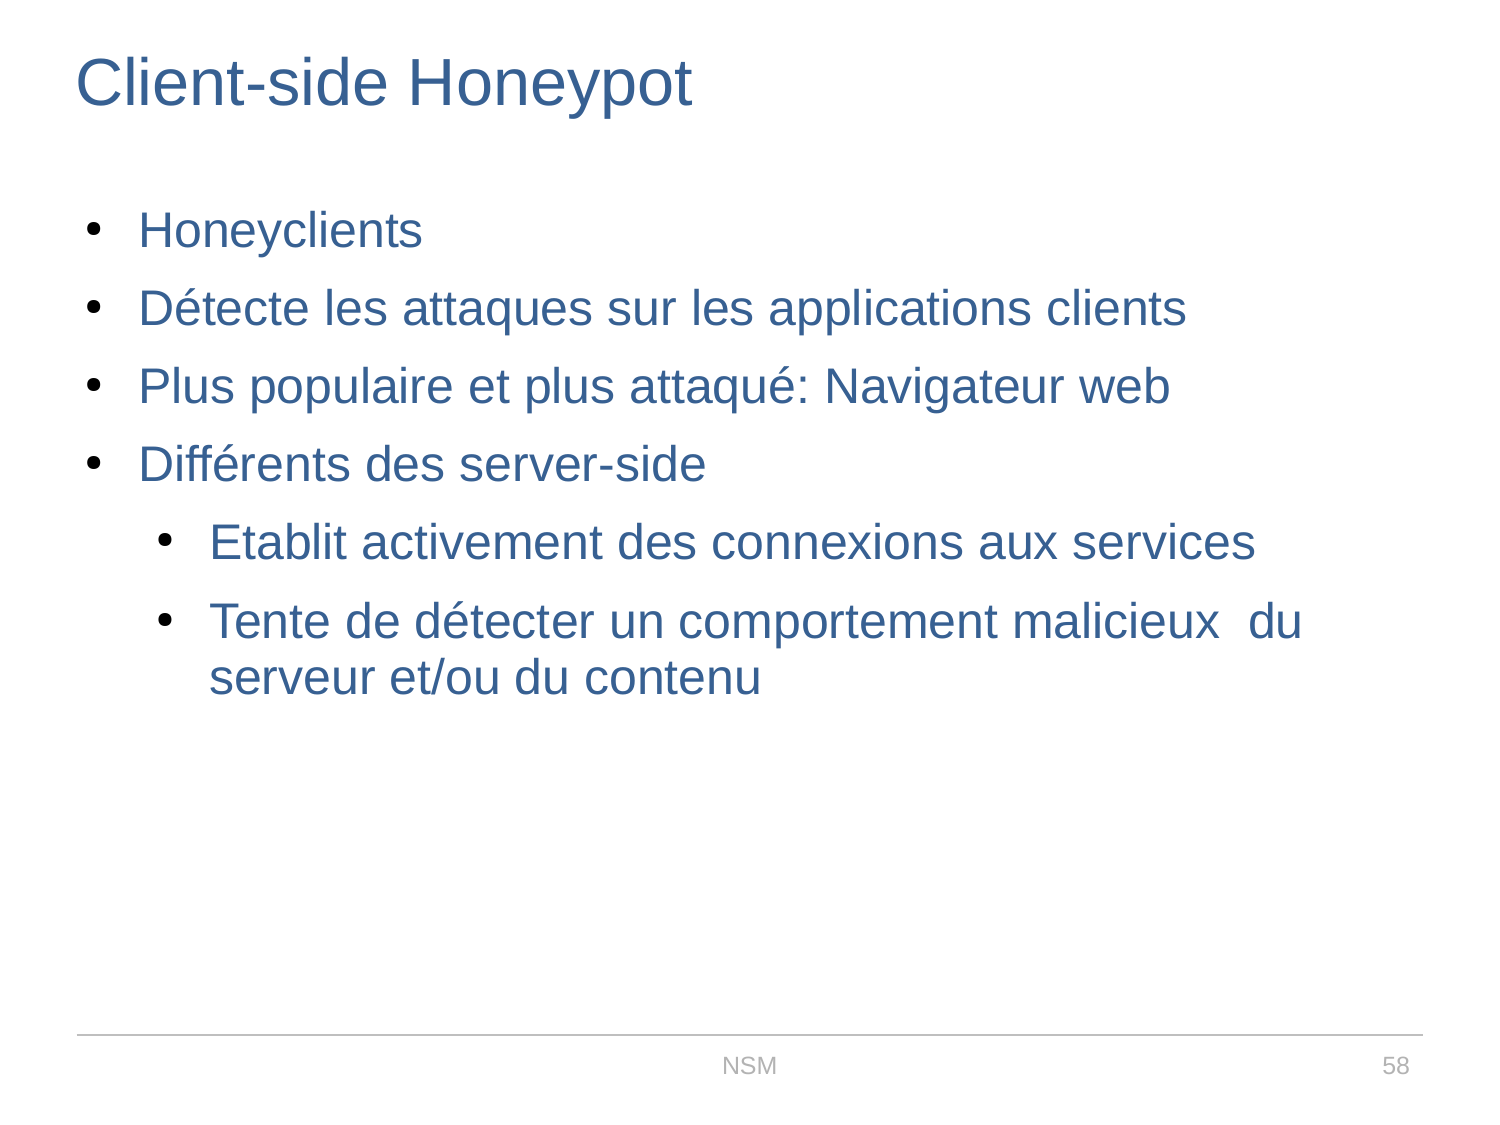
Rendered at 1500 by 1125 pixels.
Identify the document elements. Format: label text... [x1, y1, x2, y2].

title Client-side Honeypot [75, 45, 1425, 233]
list Honeyclients Détecte les attaques sur les applications clients Plus populaire et plus attaqué: Navigateur web Différents des server-side Etablit activement des connexions aux services Tente de détecter un comportement malicieux du serveur et/ou du contenu [67, 202, 1418, 945]
